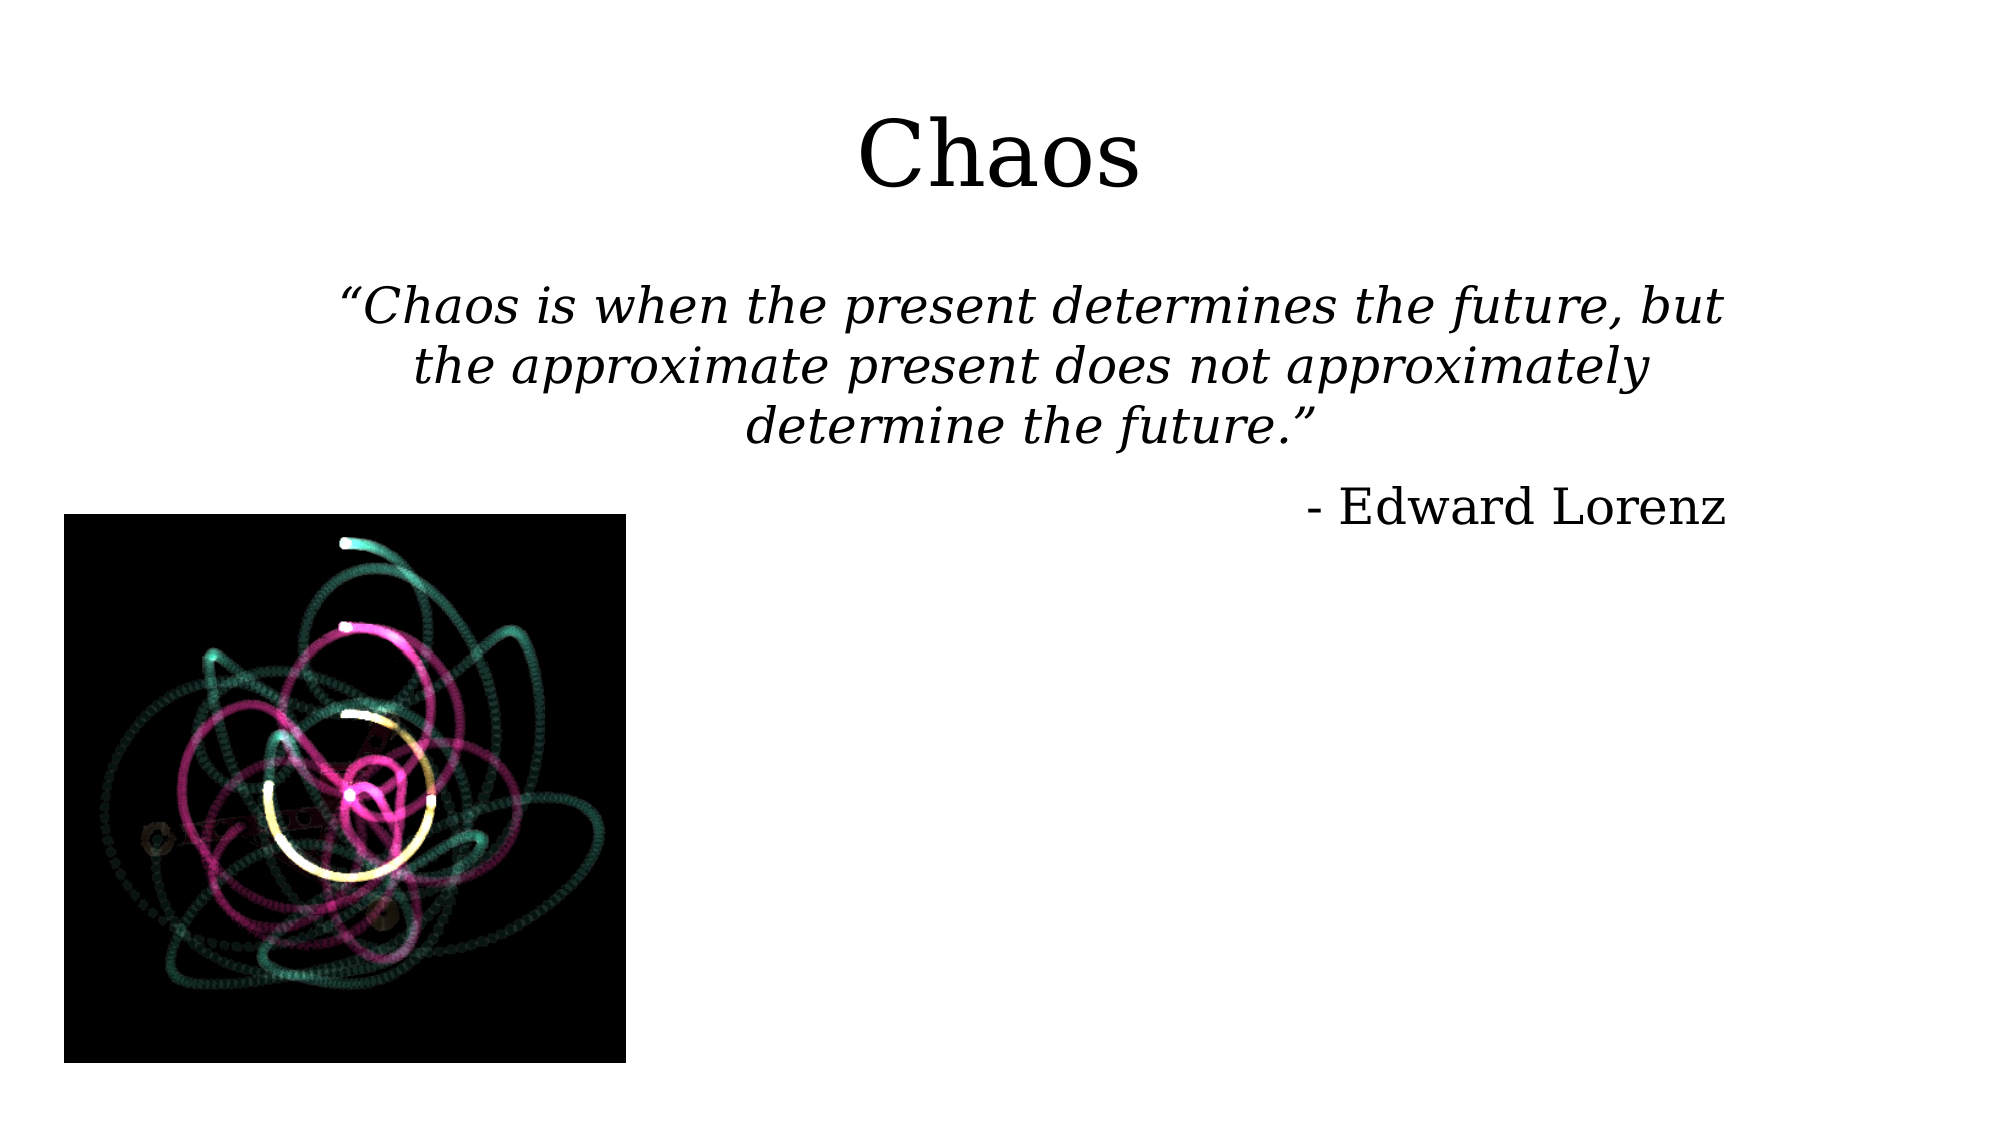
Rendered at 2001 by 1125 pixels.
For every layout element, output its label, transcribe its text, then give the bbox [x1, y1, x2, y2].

title Chaos [321, 87, 1679, 237]
list “Chaos is when the present determines the future, but the approximate present does not approximately determine the future.” - Edward Lorenz [321, 265, 1743, 532]
picture [64, 514, 626, 1063]
